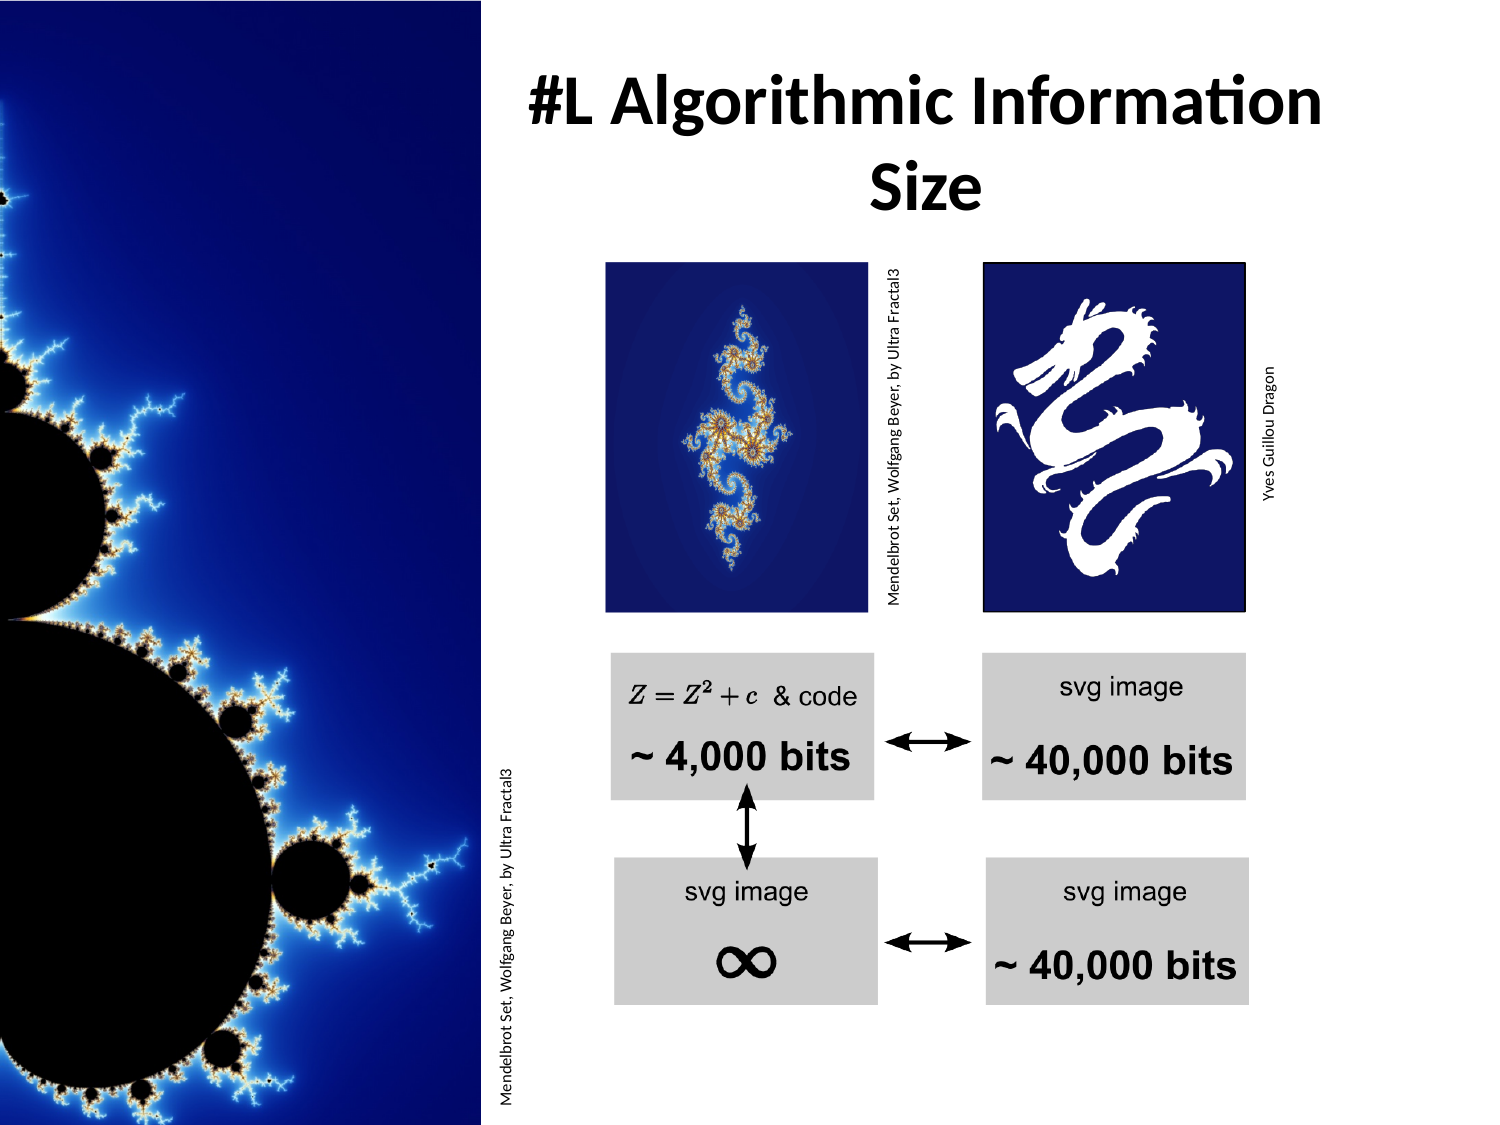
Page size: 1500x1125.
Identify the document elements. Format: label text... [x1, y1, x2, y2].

text_box Yves Guillou Dragon [1249, 351, 1285, 516]
picture [605, 262, 1249, 1005]
text_box Mendelbrot Set, Wolfgang Beyer, by Ultra Fractal3 [874, 254, 910, 622]
text_box Mendelbrot Set, Wolfgang Beyer, by Ultra Fractal3 [487, 753, 523, 1121]
title #L Algorithmic Information Size [481, 45, 1396, 233]
picture [0, 0, 481, 1125]
